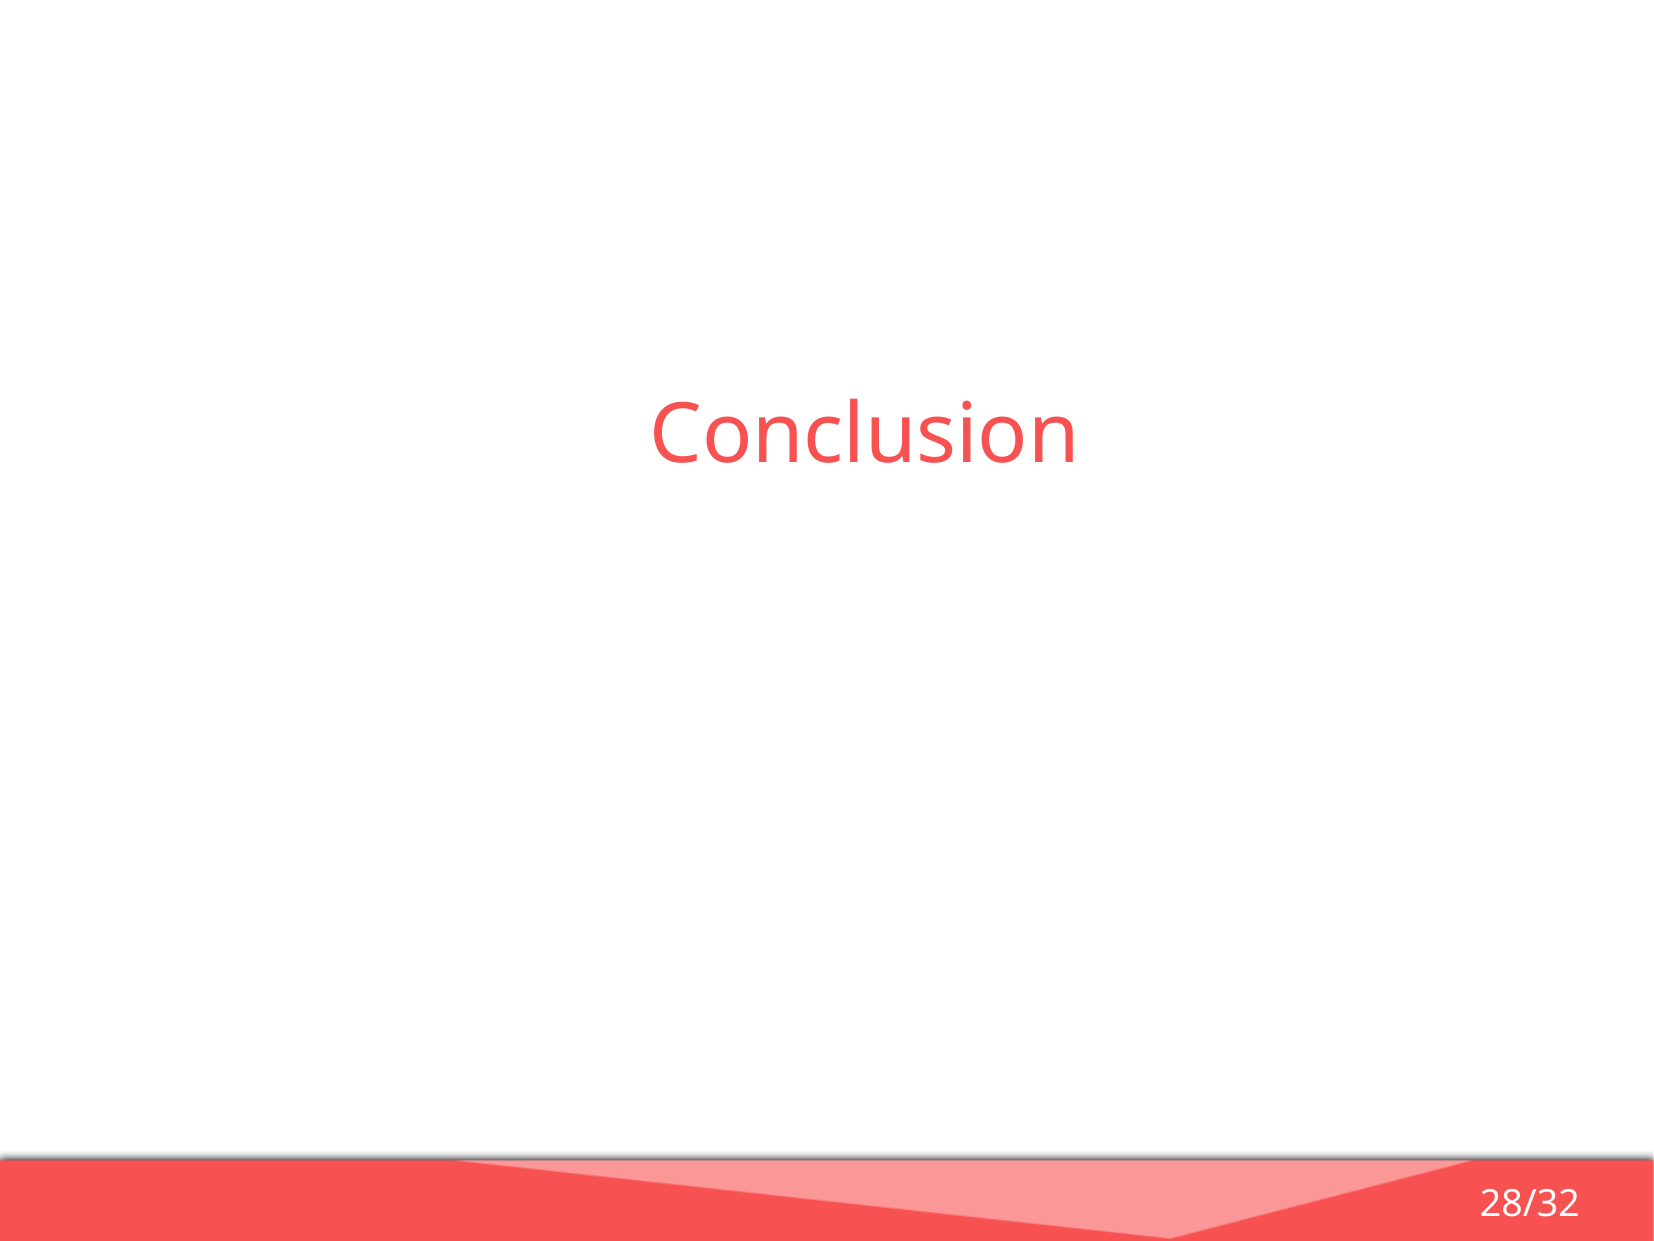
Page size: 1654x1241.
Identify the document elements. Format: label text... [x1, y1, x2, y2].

picture [0, 0, 1654, 1241]
text_box Conclusion [634, 366, 1019, 477]
text_box <numéro>/32 [1479, 1169, 1654, 1233]
